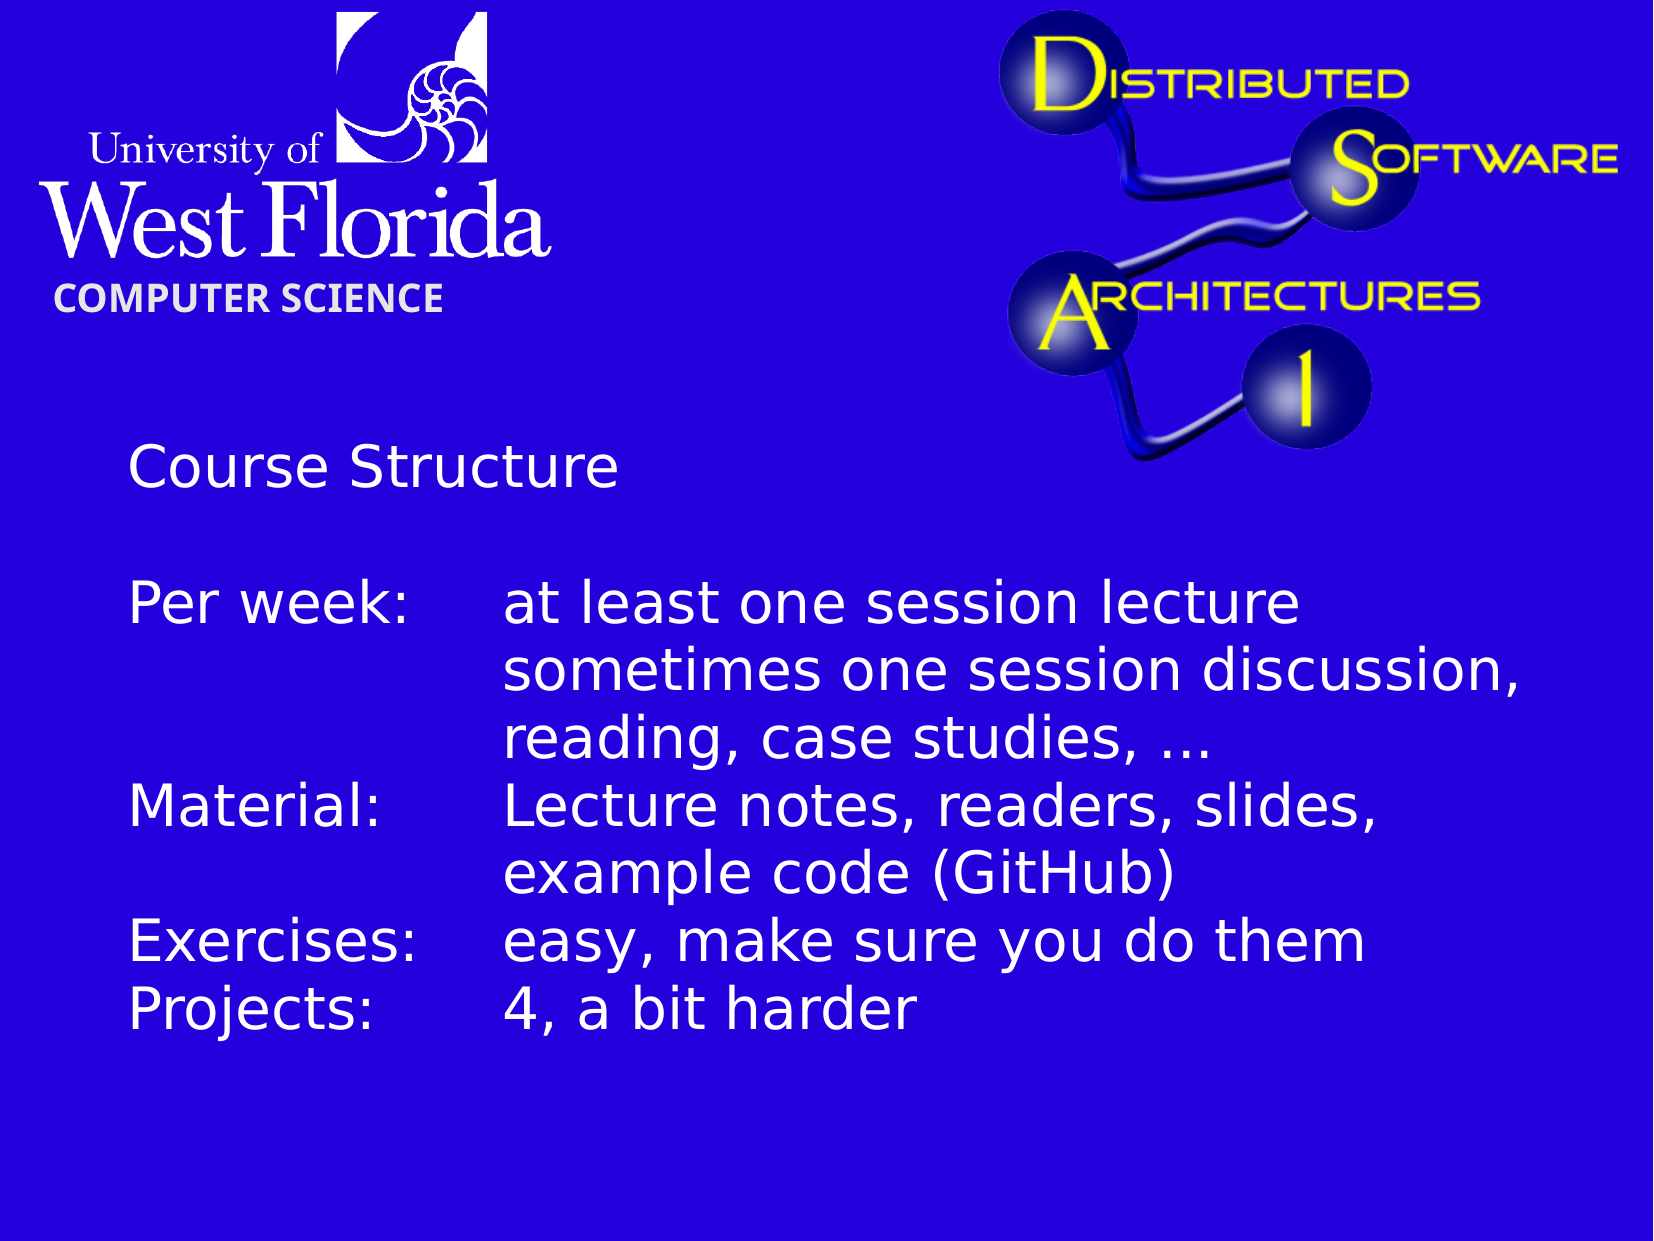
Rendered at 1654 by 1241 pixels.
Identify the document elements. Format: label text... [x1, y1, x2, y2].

text_box COMPUTER SCIENCE [37, 262, 563, 334]
text_box Course Structure Per week: at least one session lecture sometimes one session discussion, reading, case studies, ... Material: Lecture notes, readers, slides, example code (GitHub) Exercises: easy, make sure you do them Projects: 4, a bit harder [112, 426, 1576, 1058]
picture [910, 0, 1653, 506]
picture [37, 0, 559, 262]
